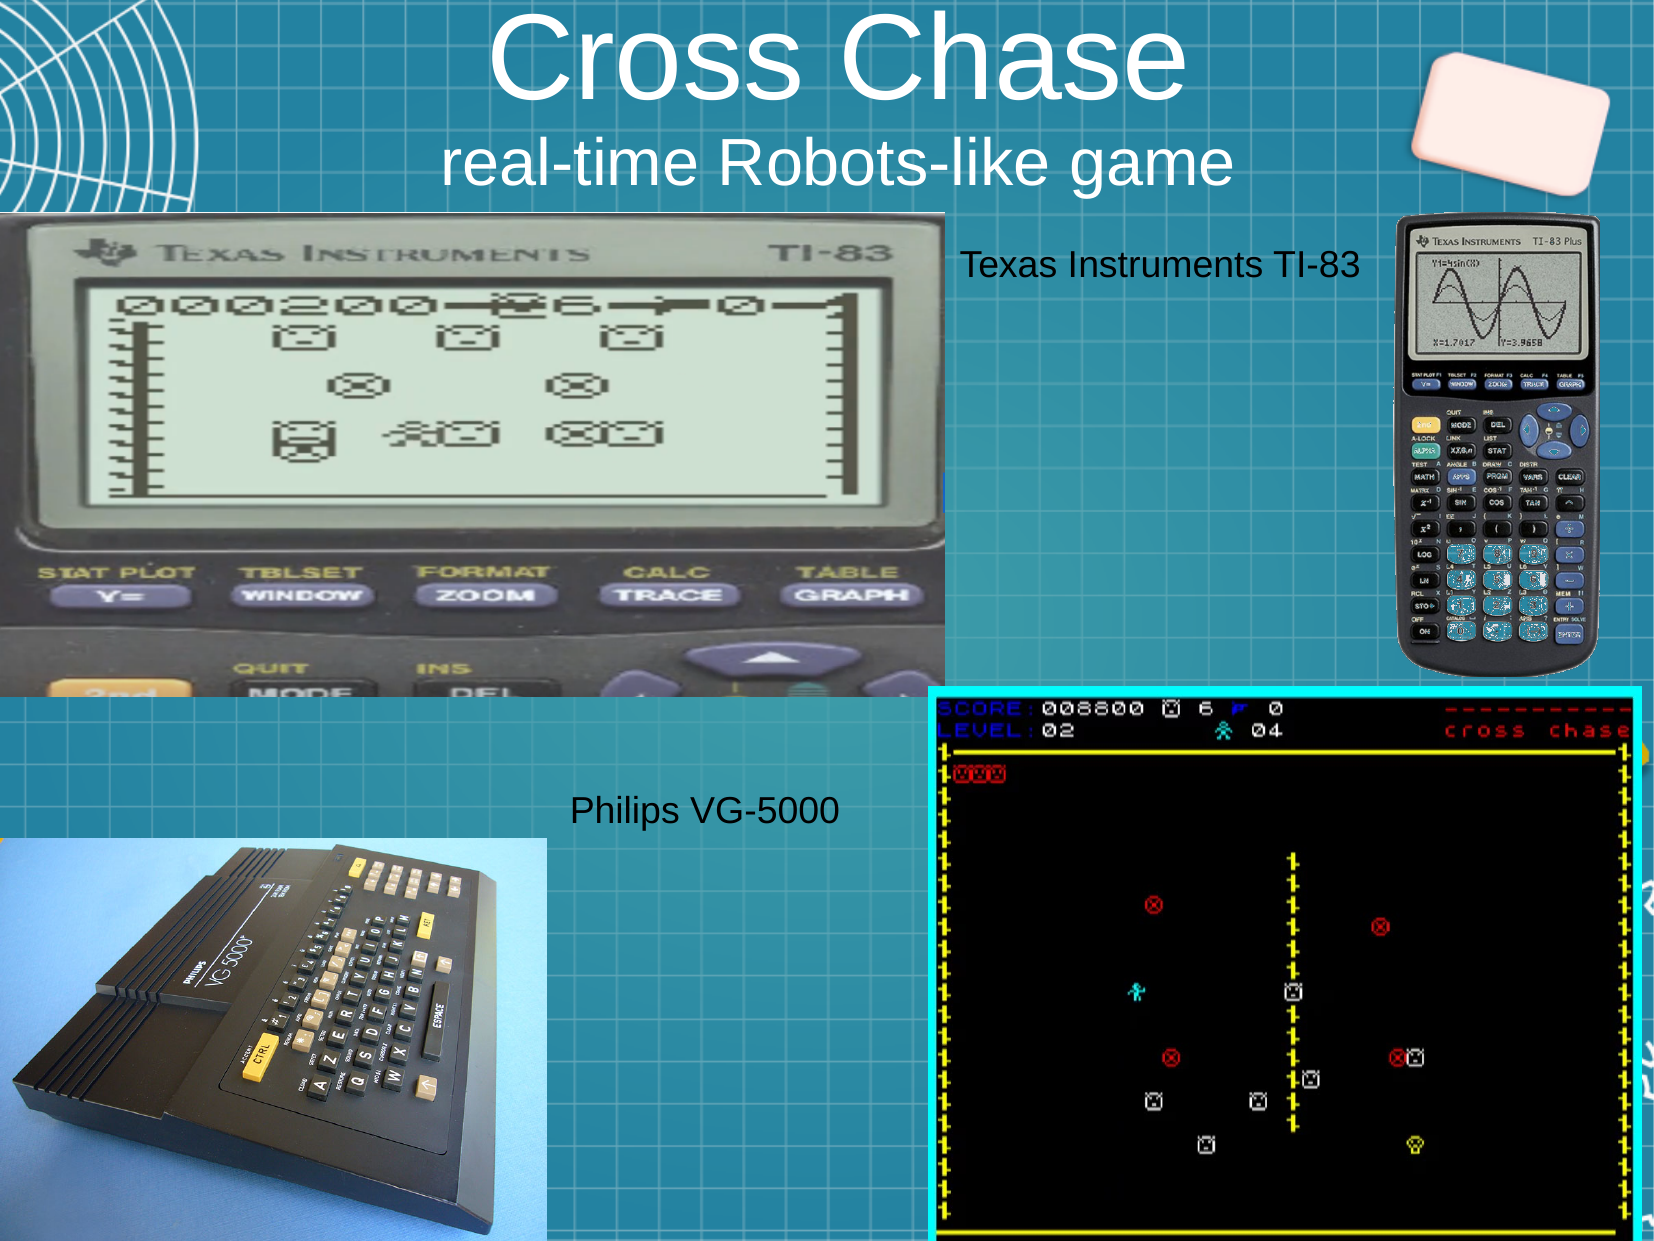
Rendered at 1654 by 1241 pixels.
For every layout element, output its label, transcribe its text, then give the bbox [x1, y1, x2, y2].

text_box Texas Instruments TI-83 [944, 236, 1393, 294]
title Cross Chase real-time Robots-like game [94, 0, 1583, 237]
picture [0, 0, 1654, 1241]
text_box Philips VG-5000 [555, 781, 1170, 839]
